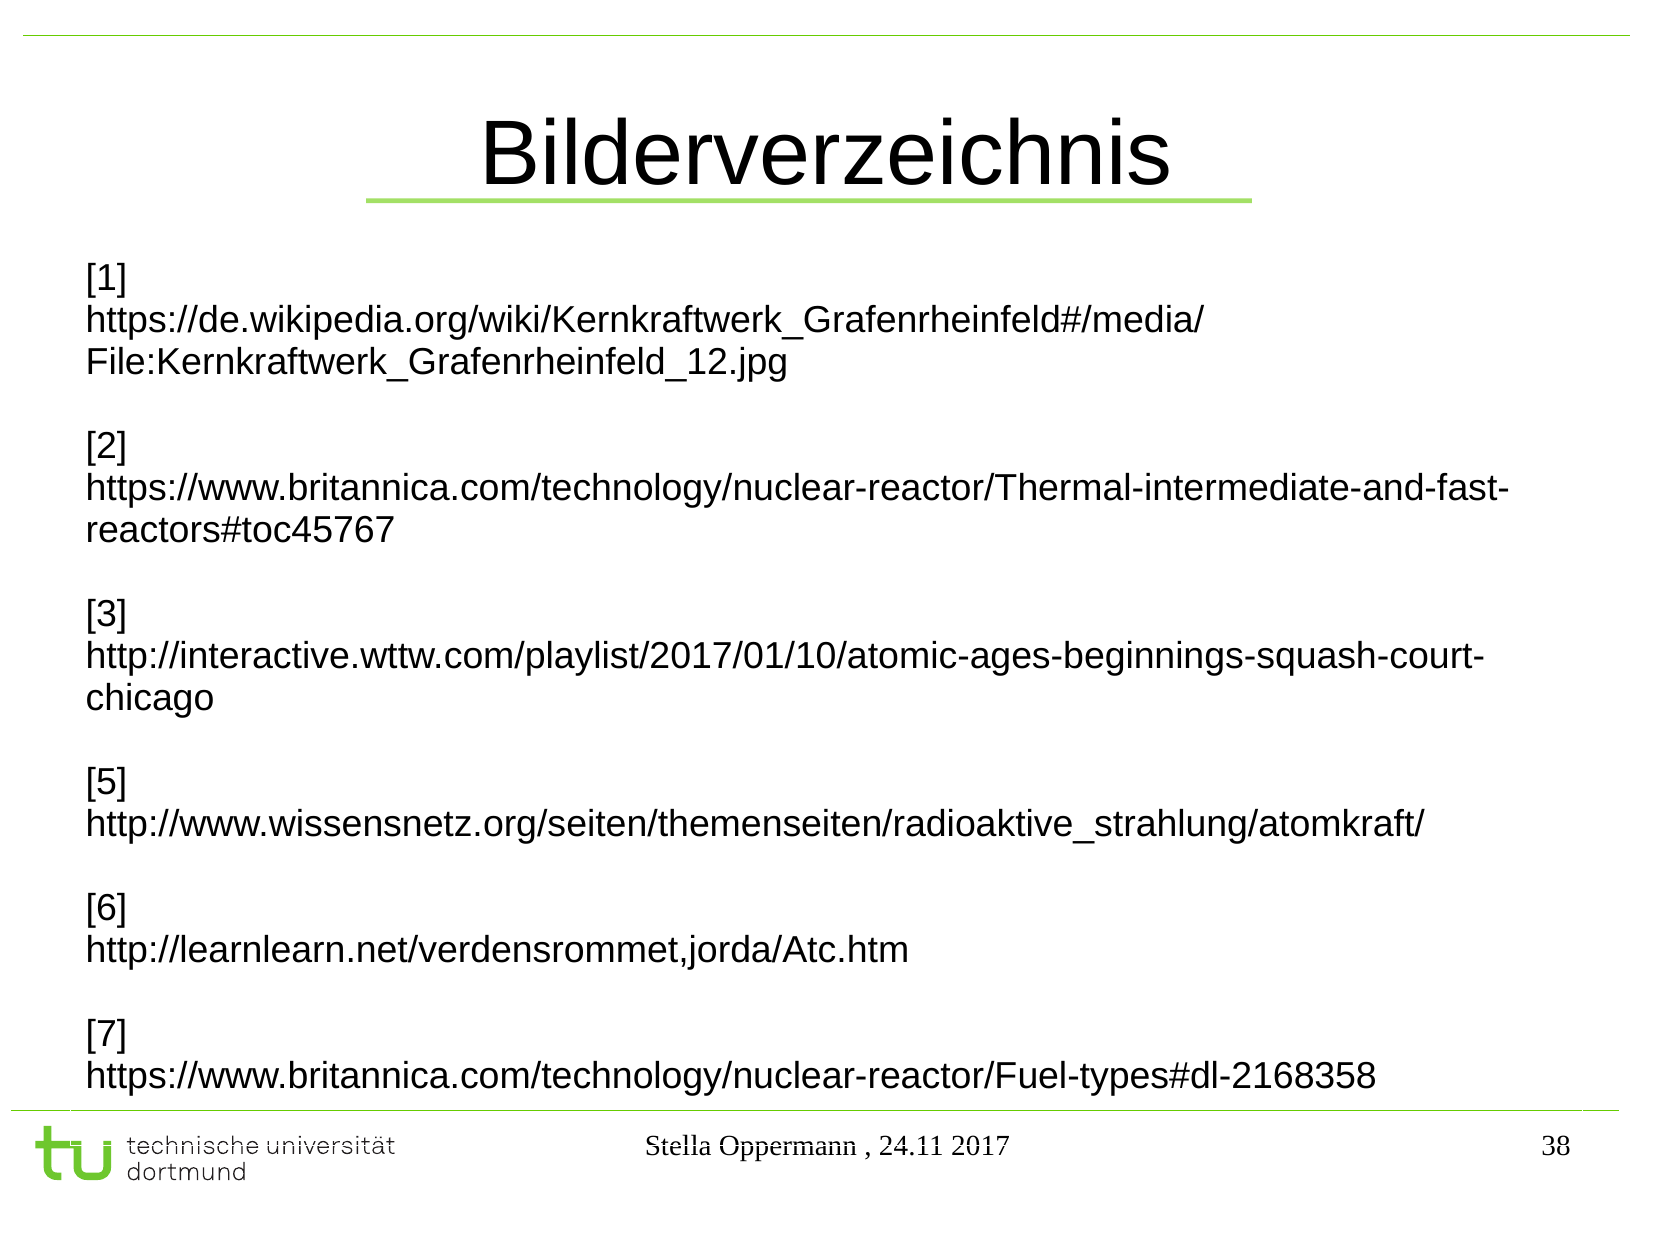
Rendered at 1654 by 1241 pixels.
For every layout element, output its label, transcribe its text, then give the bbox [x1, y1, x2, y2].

text_box [1] https://de.wikipedia.org/wiki/Kernkraftwerk_Grafenrheinfeld#/media/File:Kernkraftwerk_Grafenrheinfeld_12.jpg [2] https://www.britannica.com/technology/nuclear-reactor/Thermal-intermediate-and-fast-reactors#toc45767 [3] http://interactive.wttw.com/playlist/2017/01/10/atomic-ages-beginnings-squash-court-chicago [5] http://www.wissensnetz.org/seiten/themenseiten/radioaktive_strahlung/atomkraft/ [6] http://learnlearn.net/verdensrommet,jorda/Atc.htm [7] https://www.britannica.com/technology/nuclear-reactor/Fuel-types#dl-2168358 [70, 249, 1583, 1146]
chart [35, 1125, 461, 1241]
title Bilderverzeichnis [82, 49, 1571, 249]
